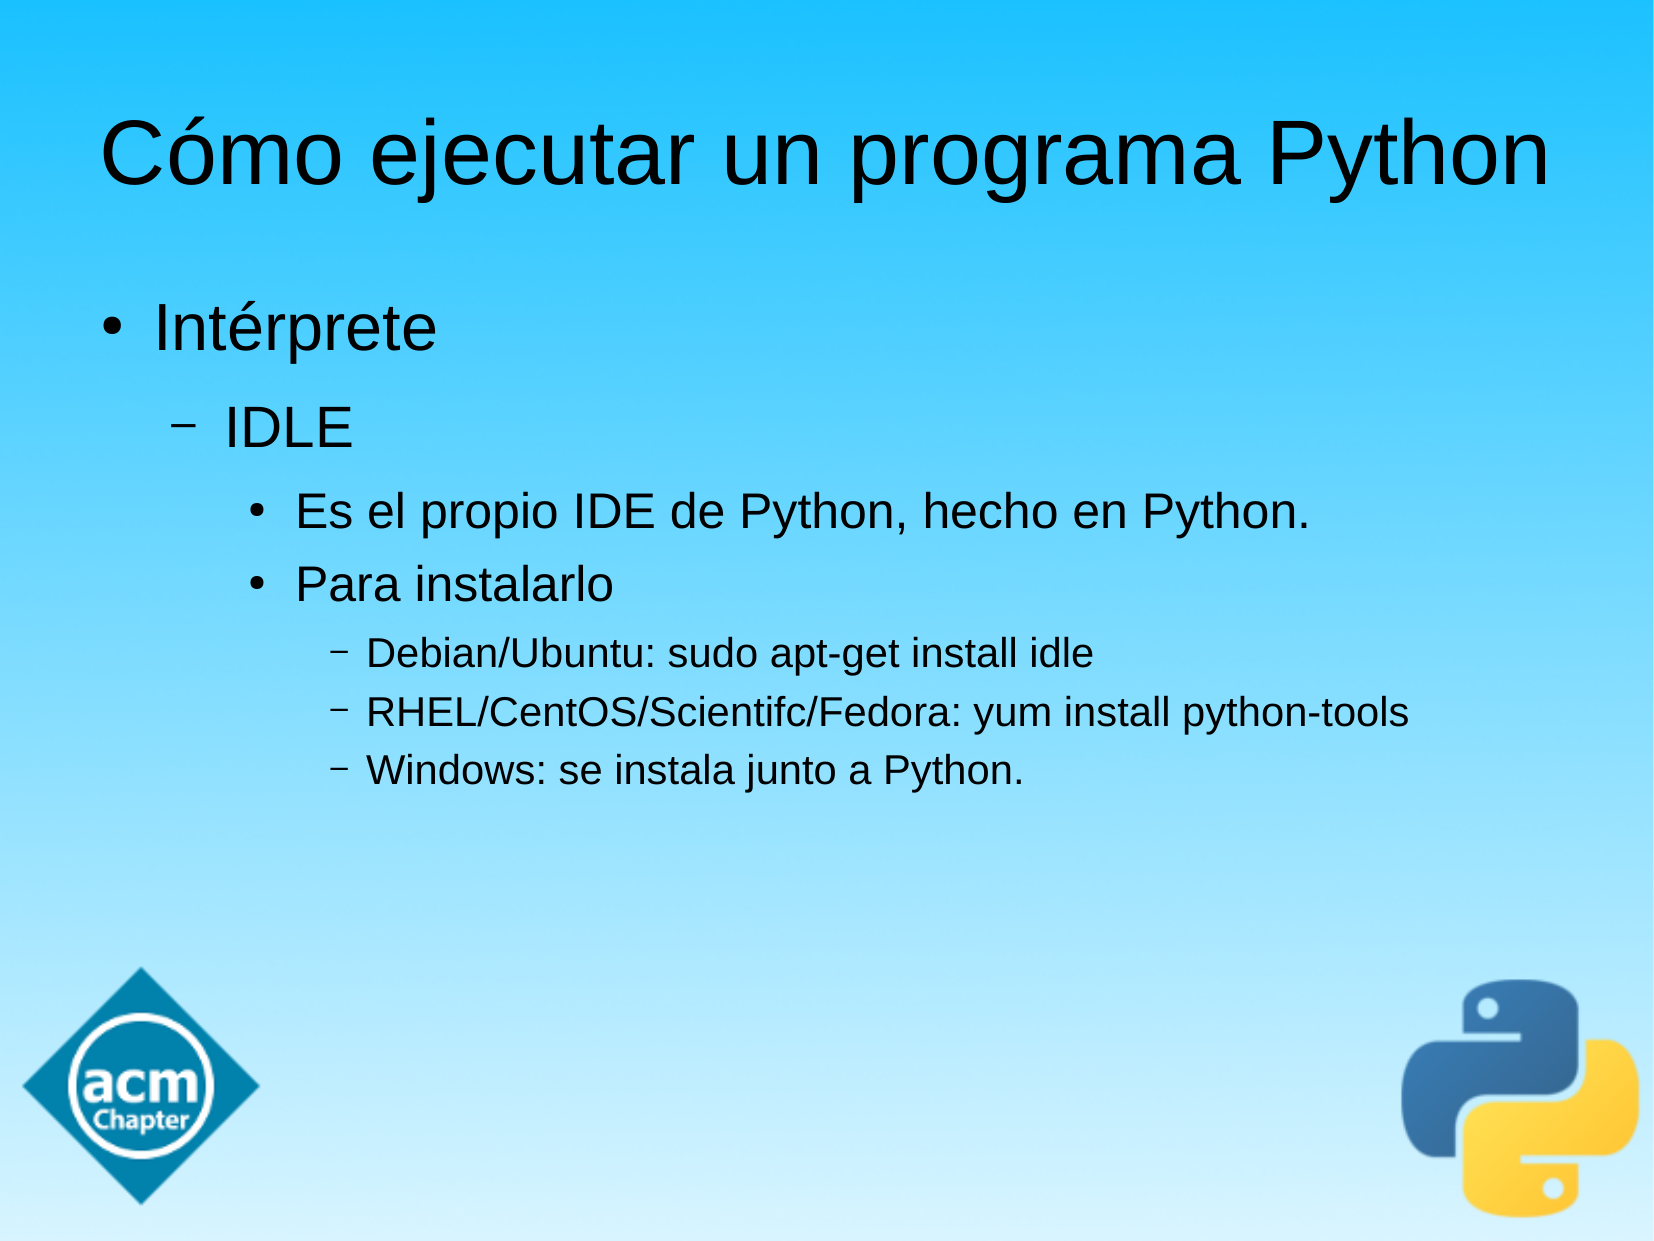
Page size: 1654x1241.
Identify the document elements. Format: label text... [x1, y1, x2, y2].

list Intérprete IDLE Es el propio IDE de Python, hecho en Python. Para instalarlo Debian/Ubuntu: sudo apt-get install idle RHEL/CentOS/Scientifc/Fedora: yum install python-tools Windows: se instala junto a Python. [82, 290, 1571, 1010]
title Cómo ejecutar un programa Python [82, 49, 1571, 257]
picture [0, 0, 1654, 1241]
